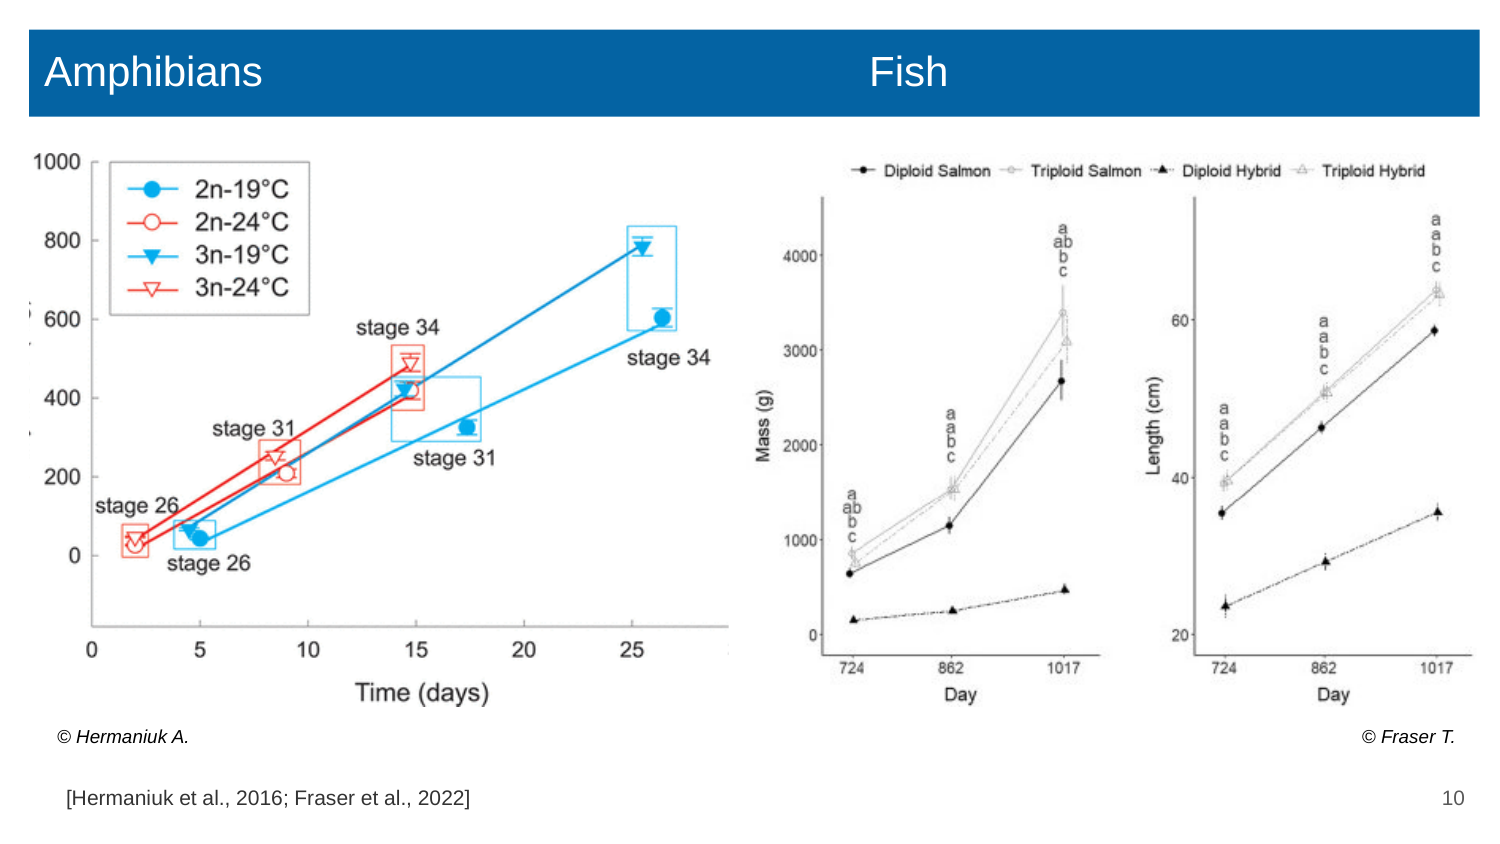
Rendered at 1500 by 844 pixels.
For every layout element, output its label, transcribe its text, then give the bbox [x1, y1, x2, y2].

title Amphibians Fish [29, 29, 1480, 117]
slide_number [Hermaniuk et al., 2016; Fraser et al., 2022] [51, 764, 599, 830]
picture [29, 153, 729, 707]
text_box © Hermaniuk A. [42, 713, 206, 758]
picture [742, 153, 1480, 707]
text_box © Fraser T. [1347, 713, 1480, 758]
slide_number <number> [1389, 764, 1480, 830]
